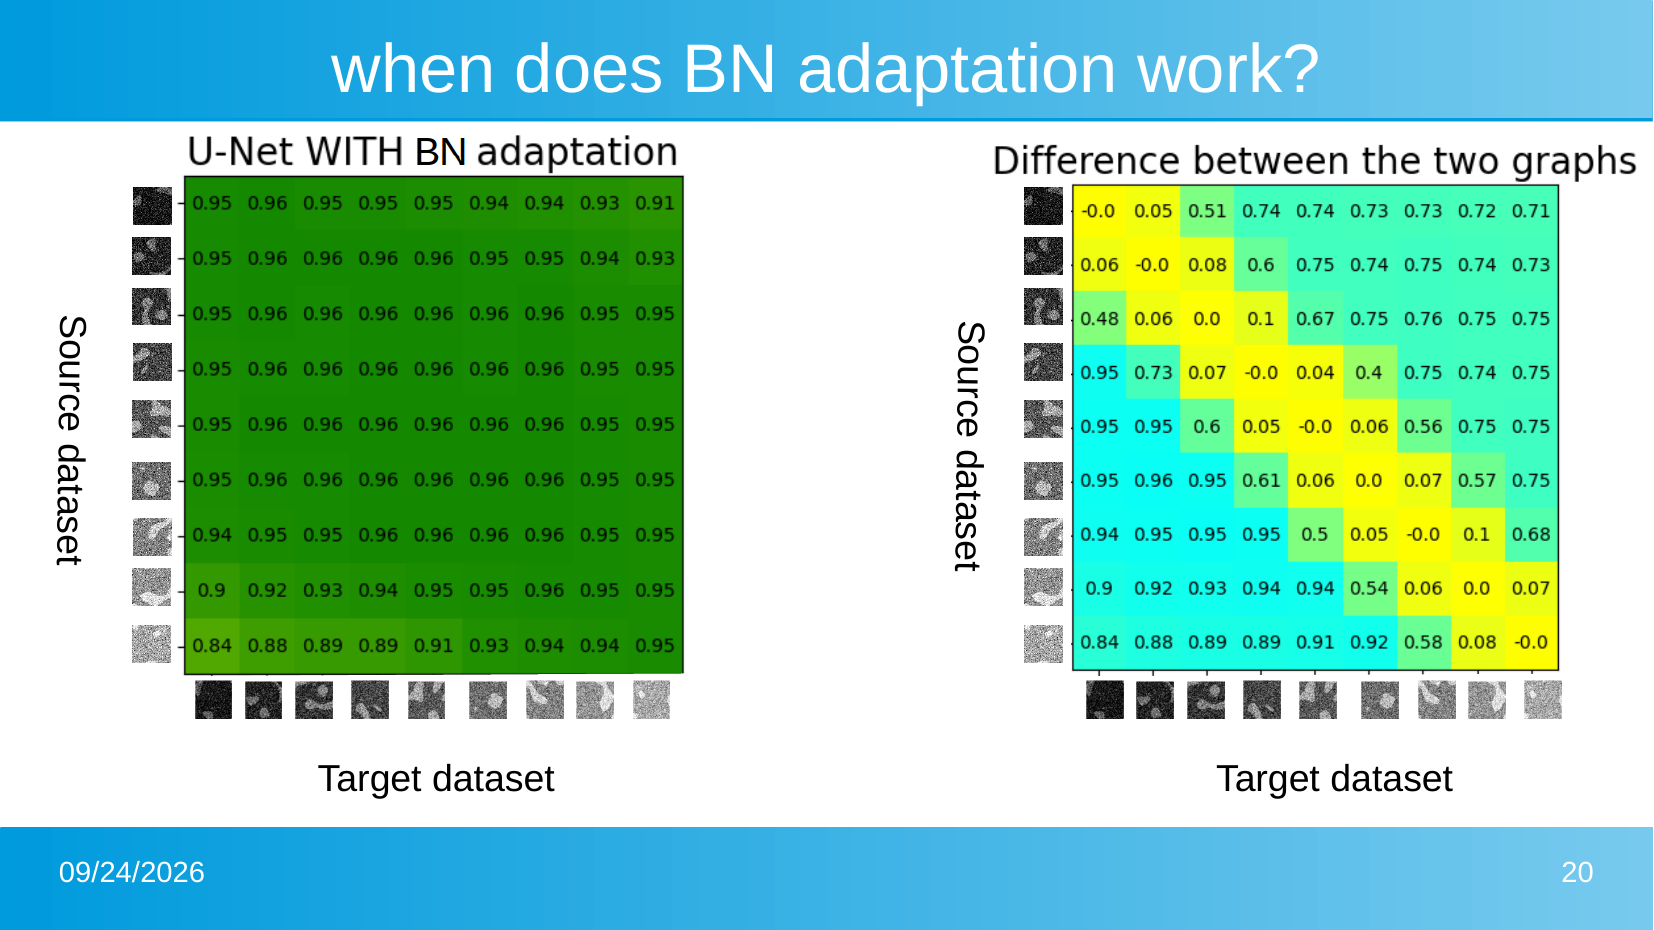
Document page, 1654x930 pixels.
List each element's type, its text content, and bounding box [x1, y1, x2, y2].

picture [1024, 400, 1063, 438]
picture [1024, 625, 1063, 663]
picture [195, 680, 232, 719]
picture [1136, 681, 1174, 719]
text_box [934, 183, 1610, 822]
picture [1299, 681, 1337, 719]
text_box Source dataset [939, 305, 1001, 588]
text_box [44, 172, 712, 822]
picture [1024, 288, 1063, 325]
picture [295, 681, 333, 719]
picture [1243, 680, 1281, 719]
picture [576, 681, 614, 719]
picture [1024, 462, 1063, 500]
picture [1024, 518, 1063, 556]
picture [633, 681, 670, 719]
text_box Source dataset [41, 299, 103, 582]
picture [1024, 343, 1063, 381]
picture [1024, 568, 1063, 606]
picture [469, 681, 507, 719]
picture [408, 681, 445, 719]
text_box Target dataset [302, 749, 570, 807]
picture [1024, 187, 1063, 225]
picture [1468, 681, 1506, 719]
picture [925, 132, 1650, 818]
picture [526, 680, 564, 719]
picture [1187, 681, 1225, 719]
picture [1418, 680, 1456, 719]
picture [1024, 237, 1063, 275]
picture [1361, 681, 1399, 719]
picture [1086, 680, 1124, 719]
text_box Target dataset [1201, 749, 1469, 807]
picture [1524, 681, 1562, 719]
picture [245, 681, 282, 719]
title when does BN adaptation work? [58, 29, 1594, 108]
picture [351, 680, 389, 719]
picture [33, 122, 696, 825]
